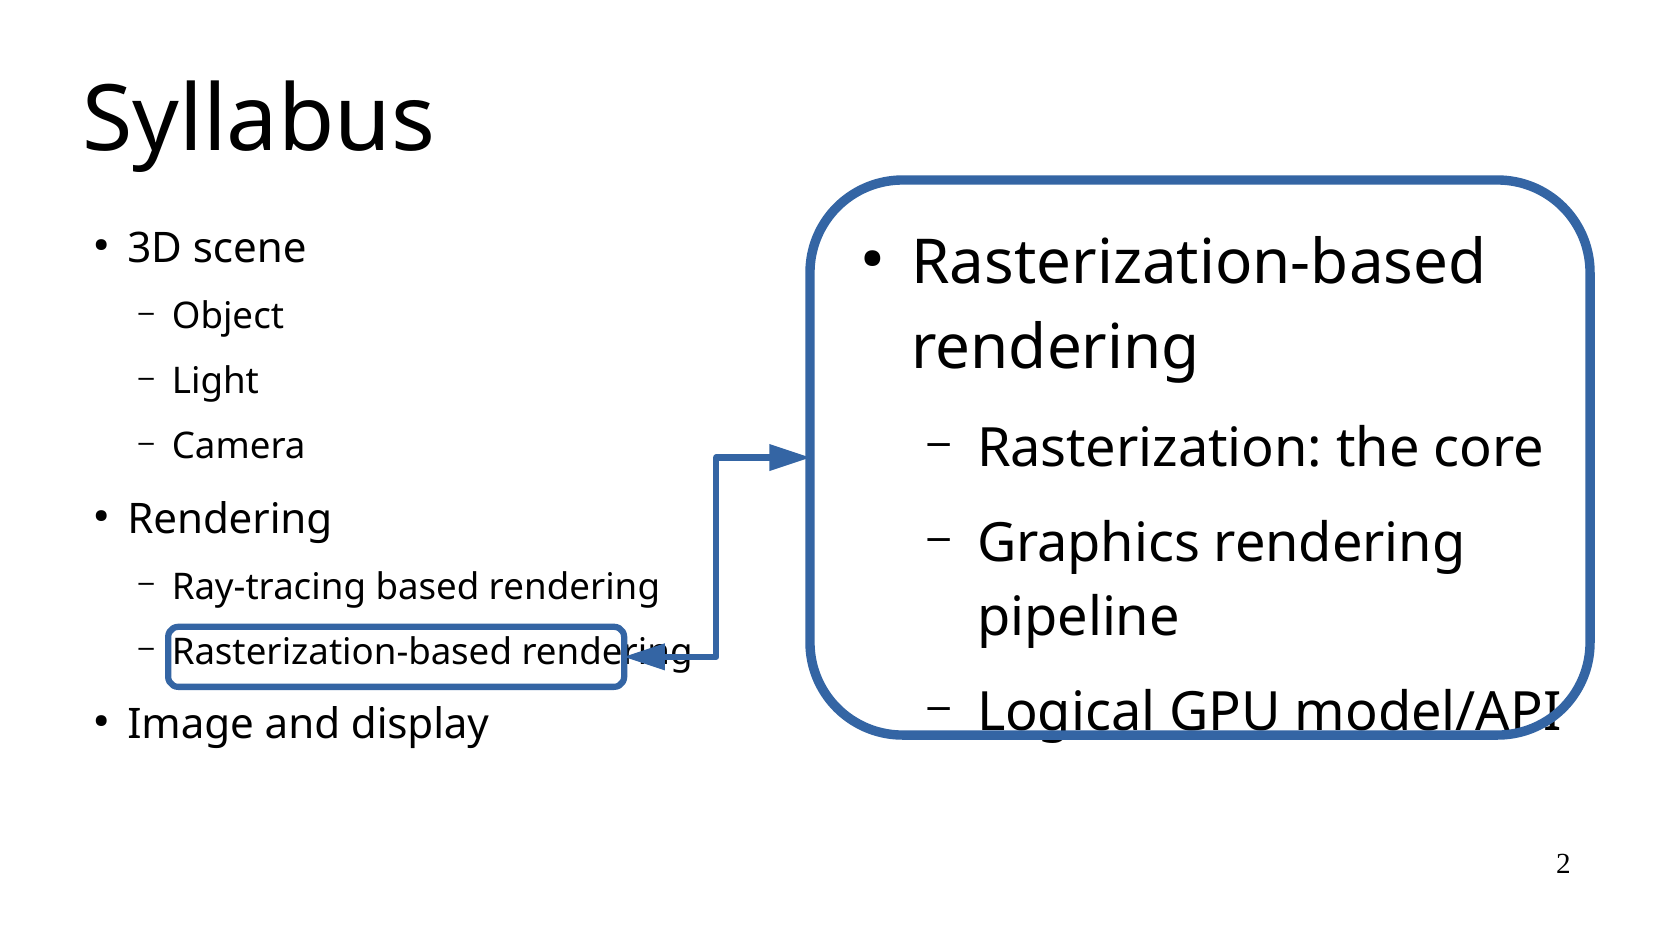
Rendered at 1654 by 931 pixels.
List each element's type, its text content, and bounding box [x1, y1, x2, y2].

list 3D scene Object Light Camera Rendering Ray-tracing based rendering Rasterization-based rendering Image and display [82, 217, 809, 758]
title Syllabus [82, 37, 1571, 193]
text_box [810, 180, 1591, 736]
text_box [168, 626, 625, 687]
list Rasterization-based rendering Rasterization: the core Graphics rendering pipeline Logical GPU model/API [845, 699, 1572, 758]
